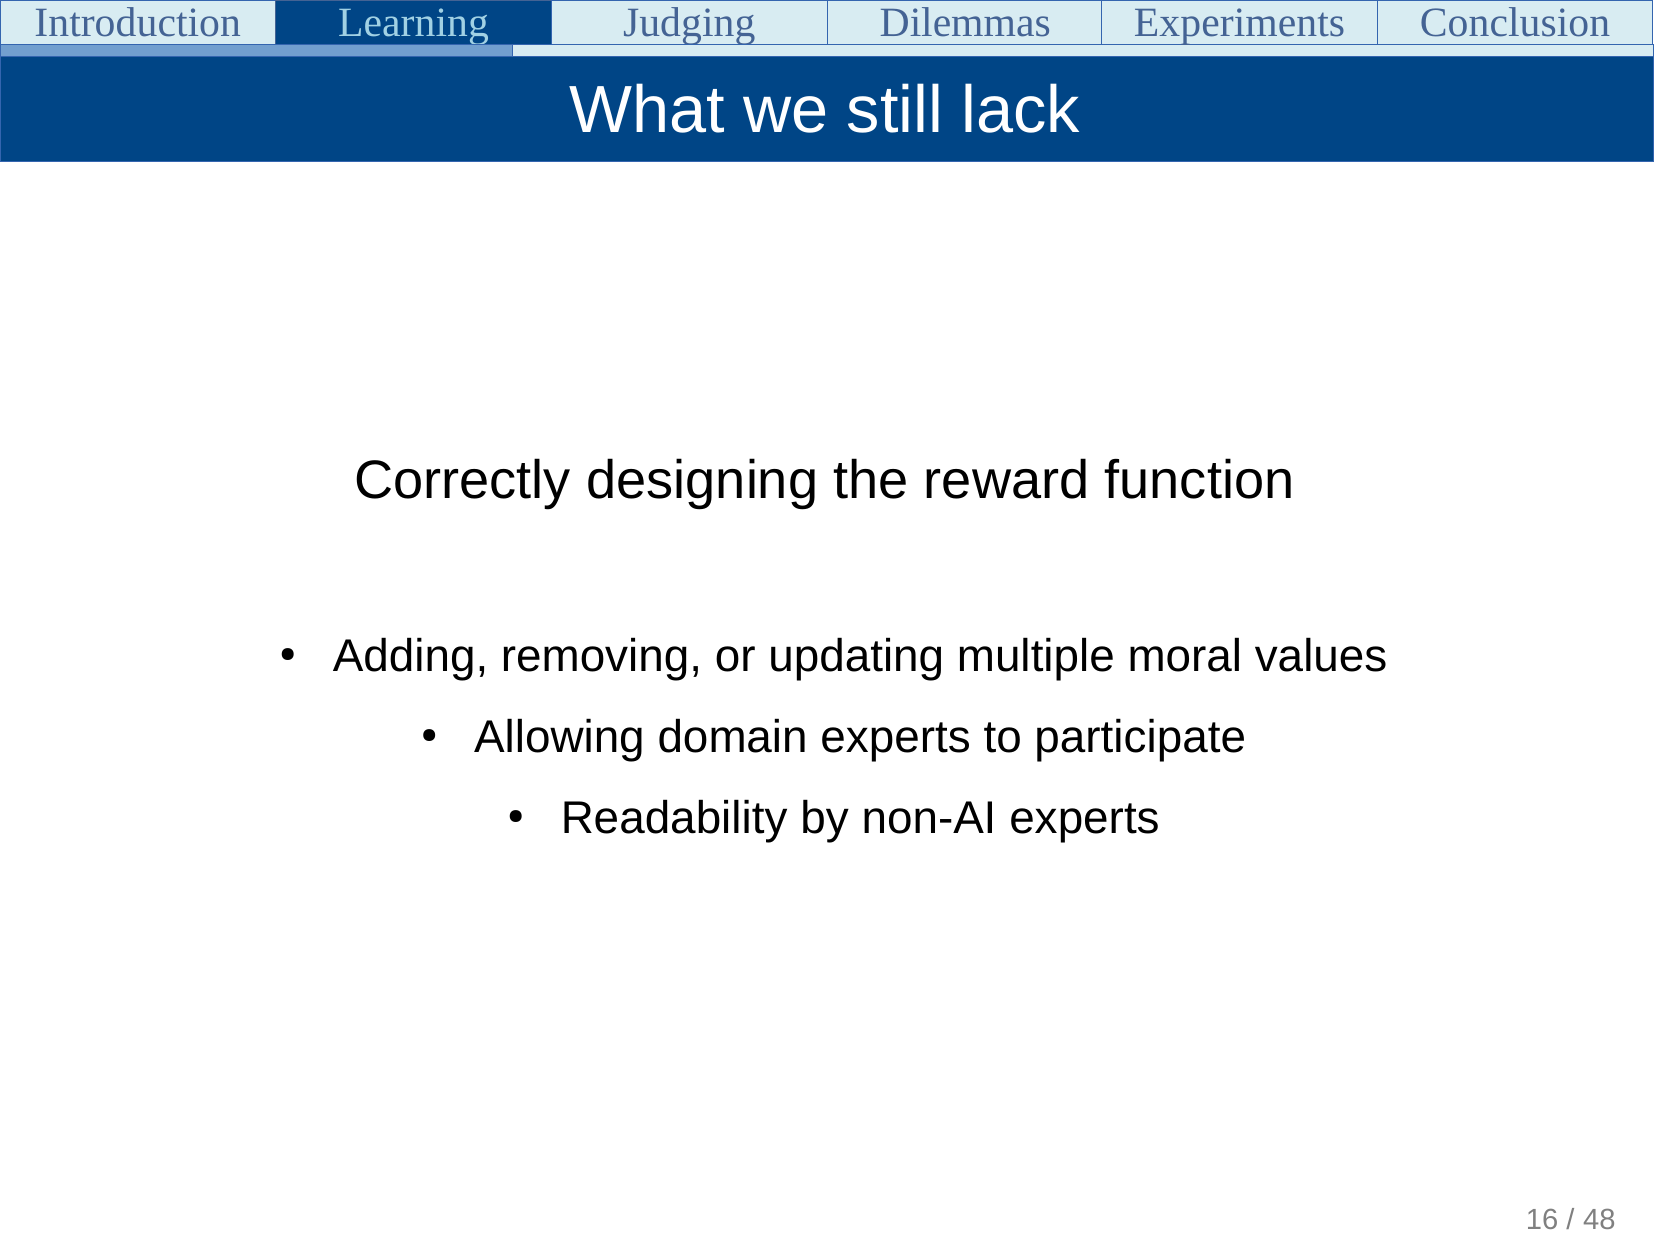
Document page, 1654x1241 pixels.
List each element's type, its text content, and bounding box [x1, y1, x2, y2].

text_box [0, 44, 513, 57]
list Correctly designing the reward function Adding, removing, or updating multiple moral values Allowing domain experts to participate Readability by non-AI experts [37, 450, 1613, 901]
title What we still lack [0, 56, 1651, 162]
